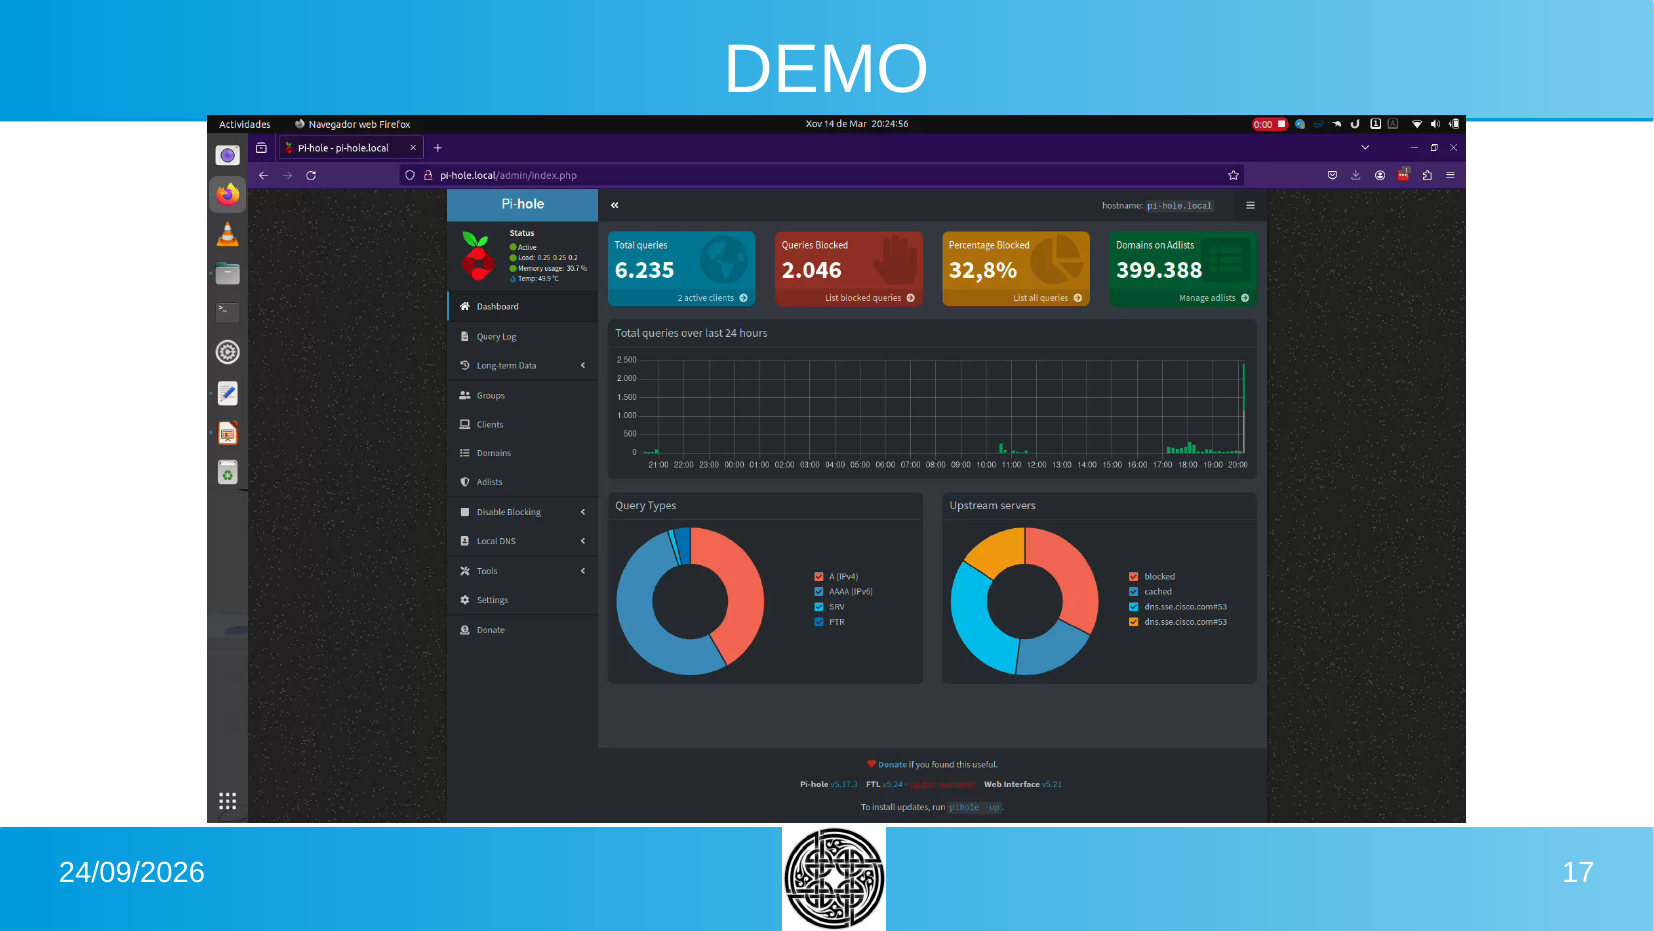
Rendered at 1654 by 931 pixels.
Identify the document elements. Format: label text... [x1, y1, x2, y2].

title DEMO [59, 29, 1595, 108]
picture [782, 826, 886, 931]
text_box [206, 115, 1467, 824]
